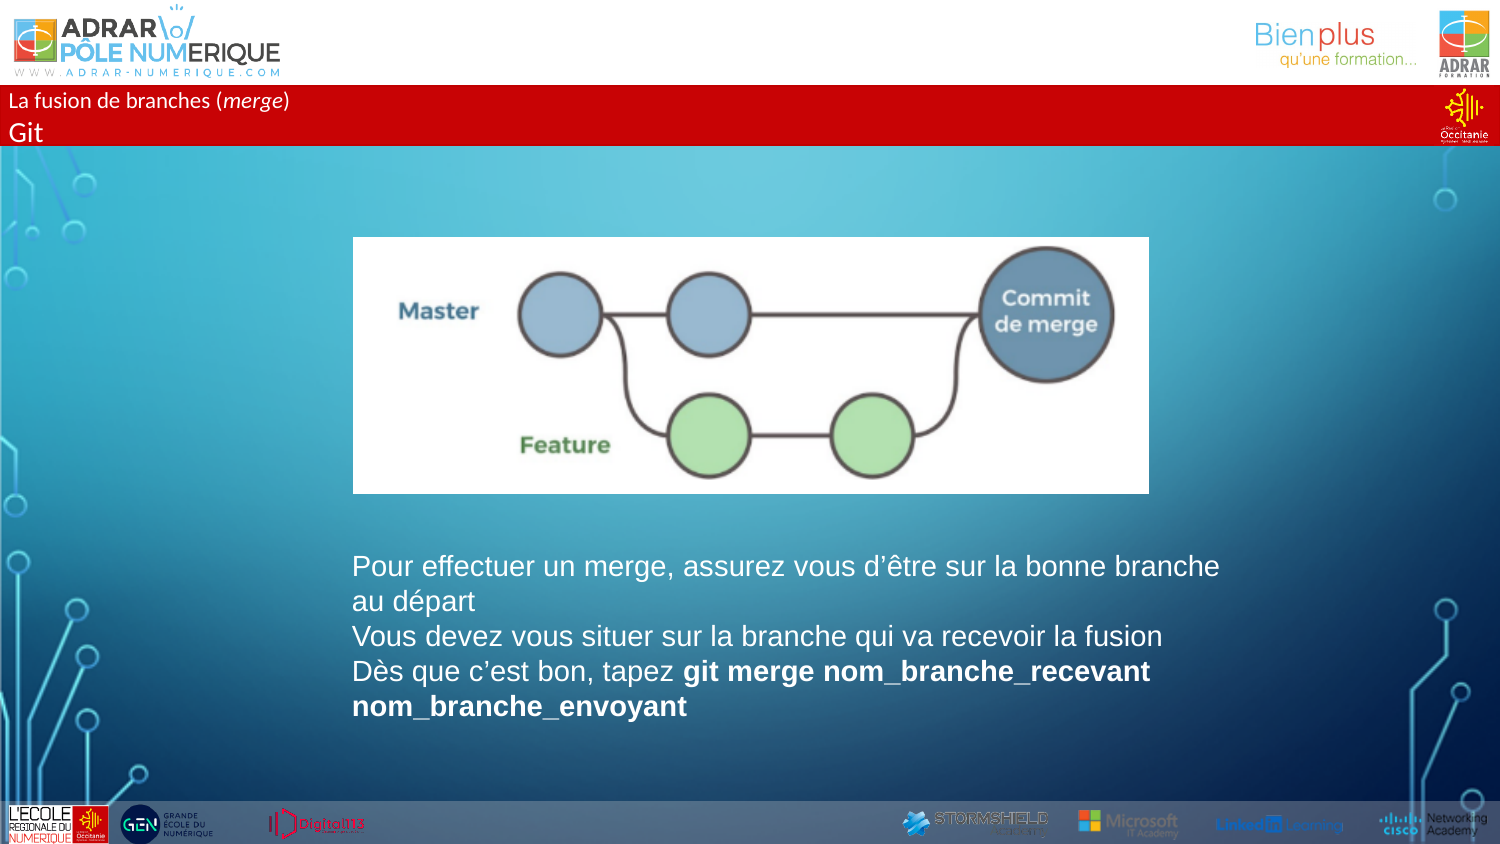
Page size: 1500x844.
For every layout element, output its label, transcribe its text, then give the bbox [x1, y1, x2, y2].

picture [902, 807, 1048, 841]
text_box La fusion de branches (merge) Git [0, 70, 805, 164]
picture [260, 807, 373, 841]
picture [7, 0, 288, 70]
picture [0, 85, 1500, 844]
picture [1256, 22, 1416, 68]
picture [1437, 8, 1491, 79]
picture [8, 803, 109, 844]
text_box Pour effectuer un merge, assurez vous d’être sur la bonne branche au départ Vous devez vous situer sur la branche qui va recevoir la fusion Dès que c’est bon, tapez git merge nom_branche_recevant nom_branche_envoyant [336, 532, 1238, 738]
